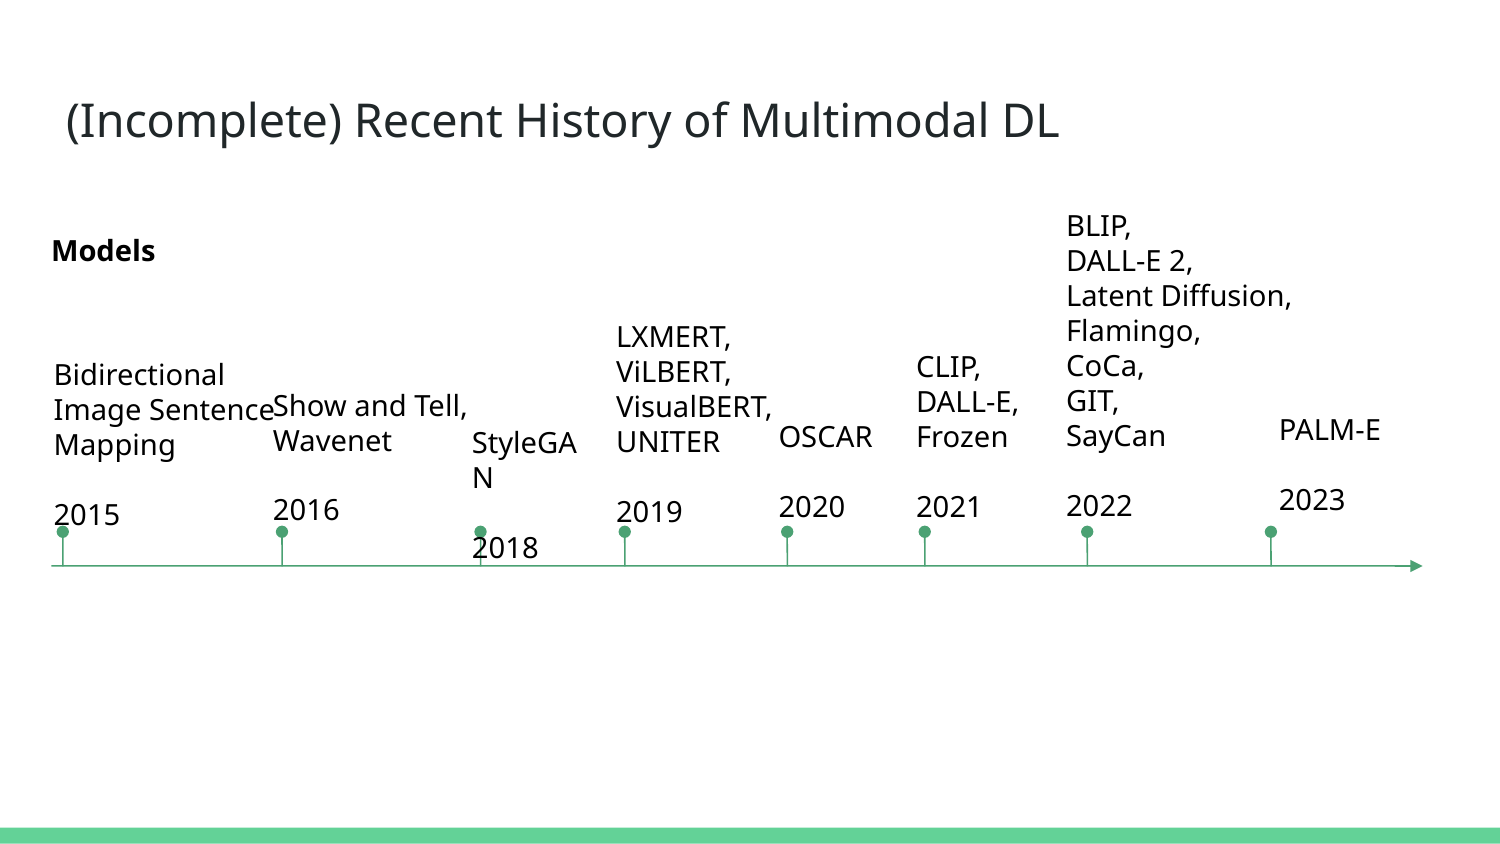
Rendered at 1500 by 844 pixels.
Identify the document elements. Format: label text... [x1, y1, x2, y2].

title (Incomplete) Recent History of Multimodal DL [51, 72, 1449, 167]
text_box Show and Tell, Wavenet 2016 [257, 371, 488, 542]
text_box Bidirectional Image Sentence Mapping 2015 [38, 341, 323, 546]
text_box StyleGAN 2018 [456, 409, 613, 580]
text_box Models [36, 217, 870, 283]
text_box BLIP, DALL-E 2, Latent Diffusion, Flamingo, CoCa, GIT, SayCan 2022 [1051, 192, 1335, 538]
text_box PALM-E 2023 [1263, 396, 1423, 532]
text_box LXMERT, ViLBERT, VisualBERT, UNITER 2019 [601, 303, 885, 544]
text_box OSCAR 2020 [763, 403, 901, 539]
text_box CLIP, DALL-E, Frozen 2021 [901, 333, 1086, 539]
